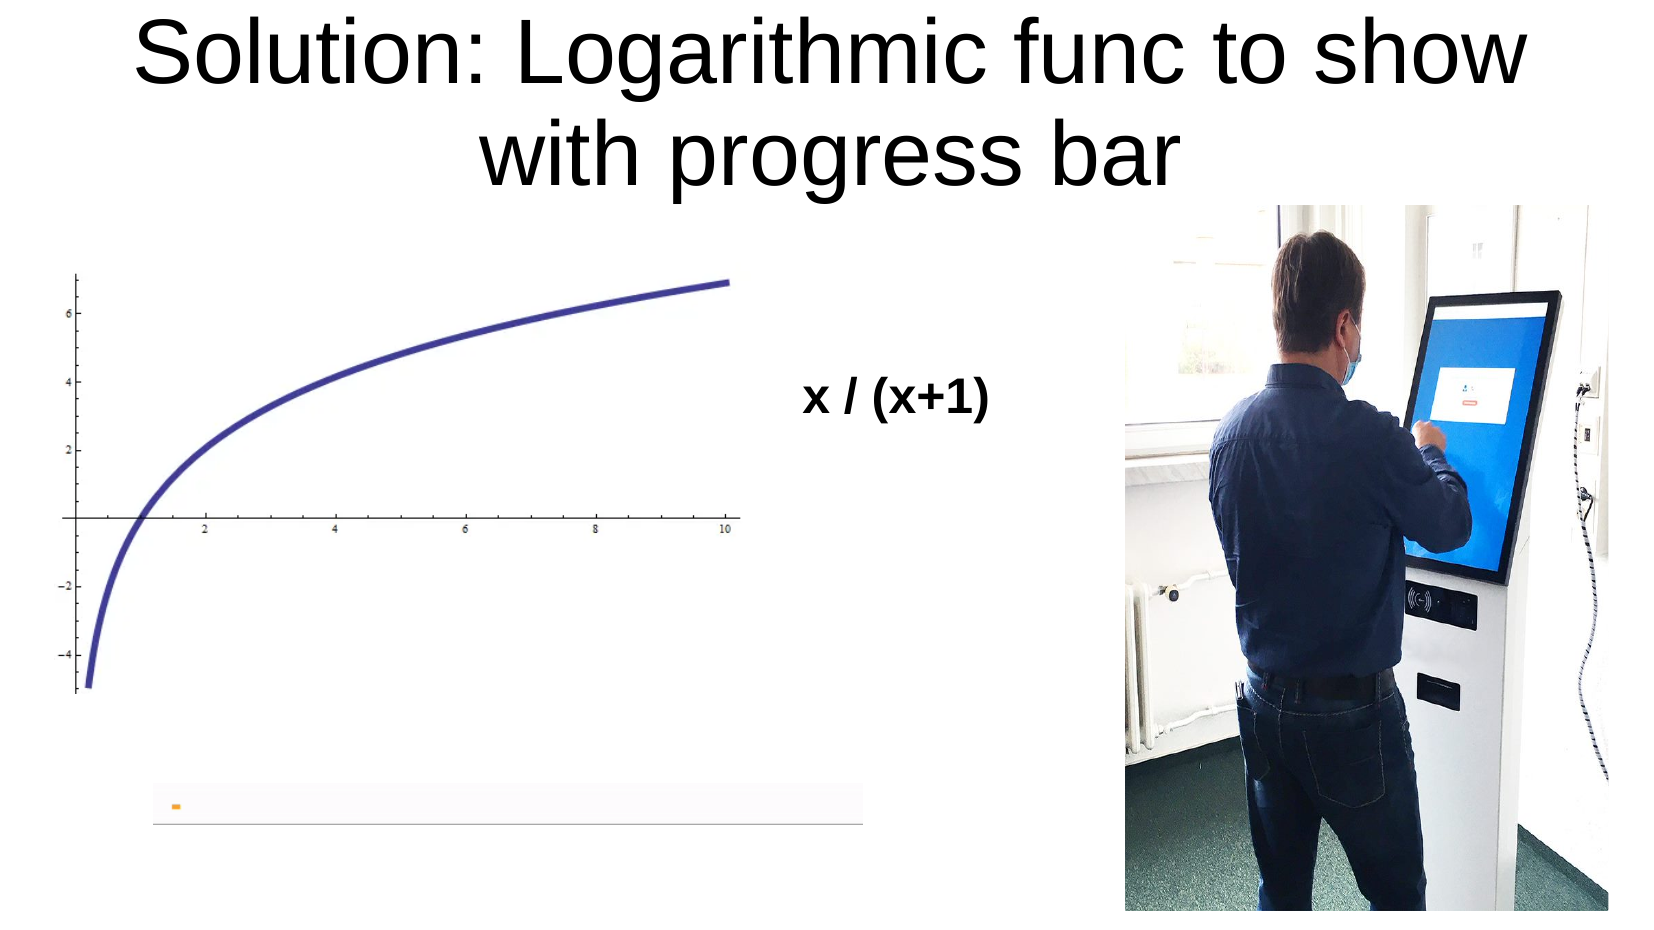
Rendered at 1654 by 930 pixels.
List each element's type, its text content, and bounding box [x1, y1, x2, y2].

picture [54, 262, 751, 694]
title Solution: Logarithmic func to show with progress bar [87, 0, 1576, 206]
picture [1125, 205, 1609, 911]
picture [153, 783, 863, 826]
text_box x / (x+1) [787, 361, 1051, 488]
